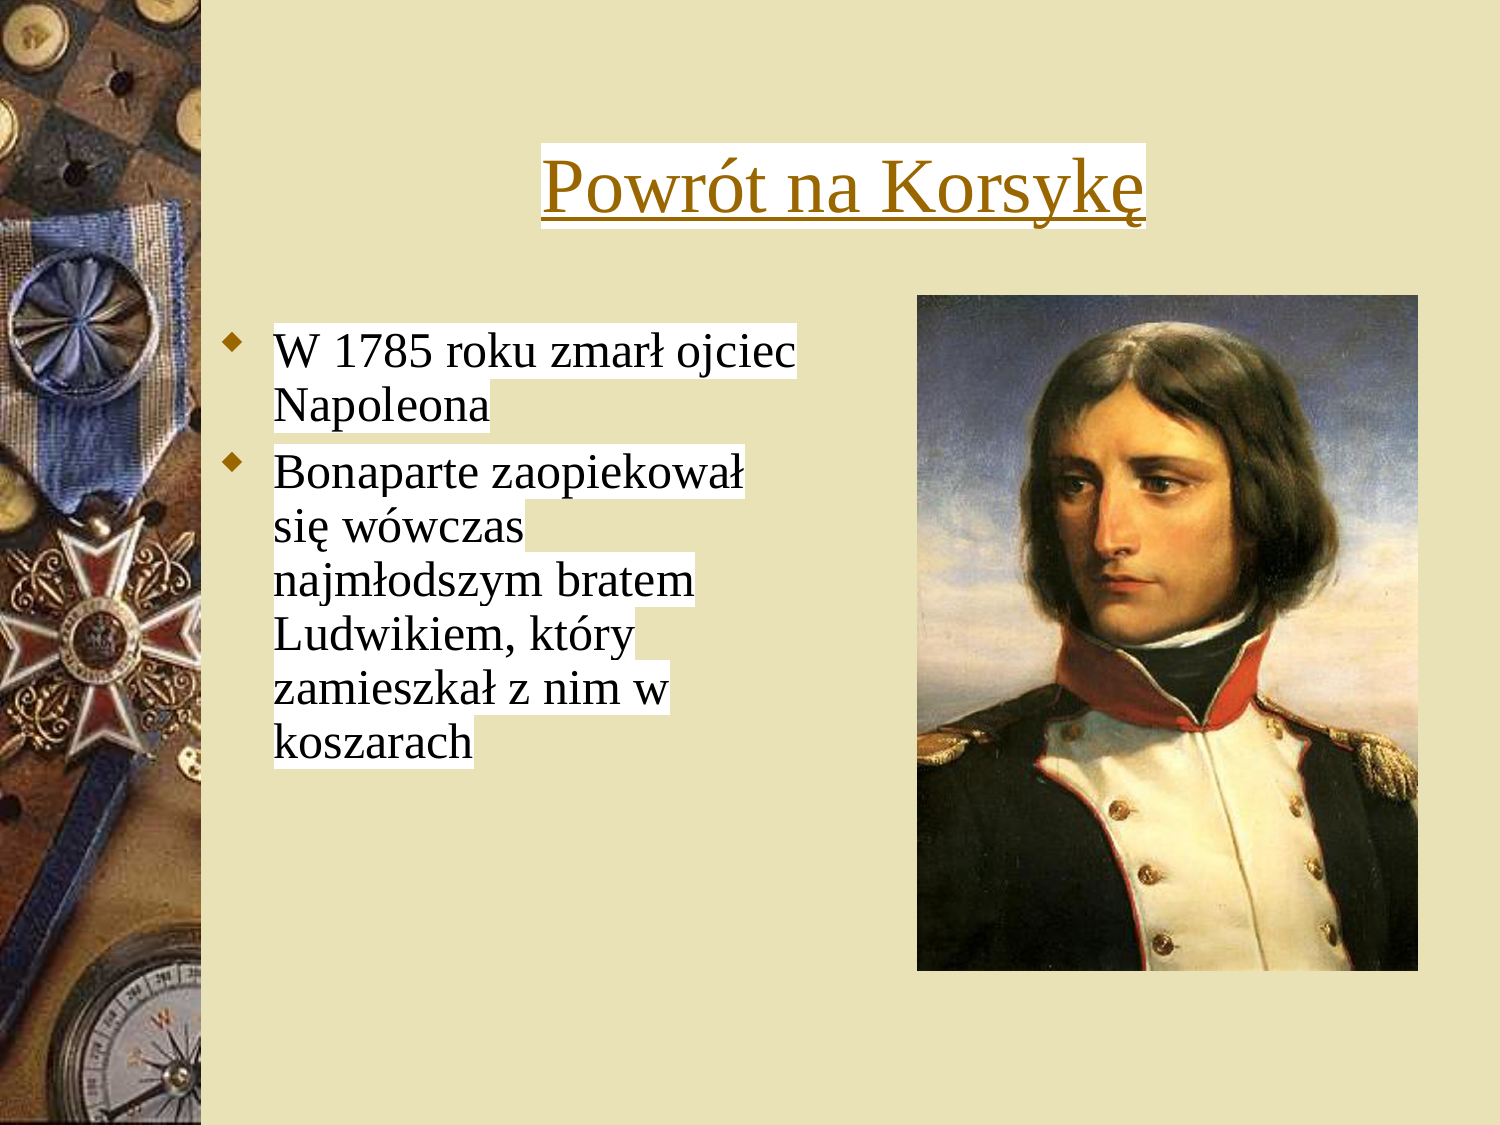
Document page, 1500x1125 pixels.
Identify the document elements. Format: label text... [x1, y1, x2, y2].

title Powrót na Korsykę [224, 87, 1463, 275]
list W 1785 roku zmarł ojciec Napoleona Bonaparte zaopiekował się wówczas najmłodszym bratem Ludwikiem, który zamieszkał z nim w koszarach [202, 317, 815, 993]
picture [917, 295, 1418, 971]
picture [0, 0, 201, 1125]
